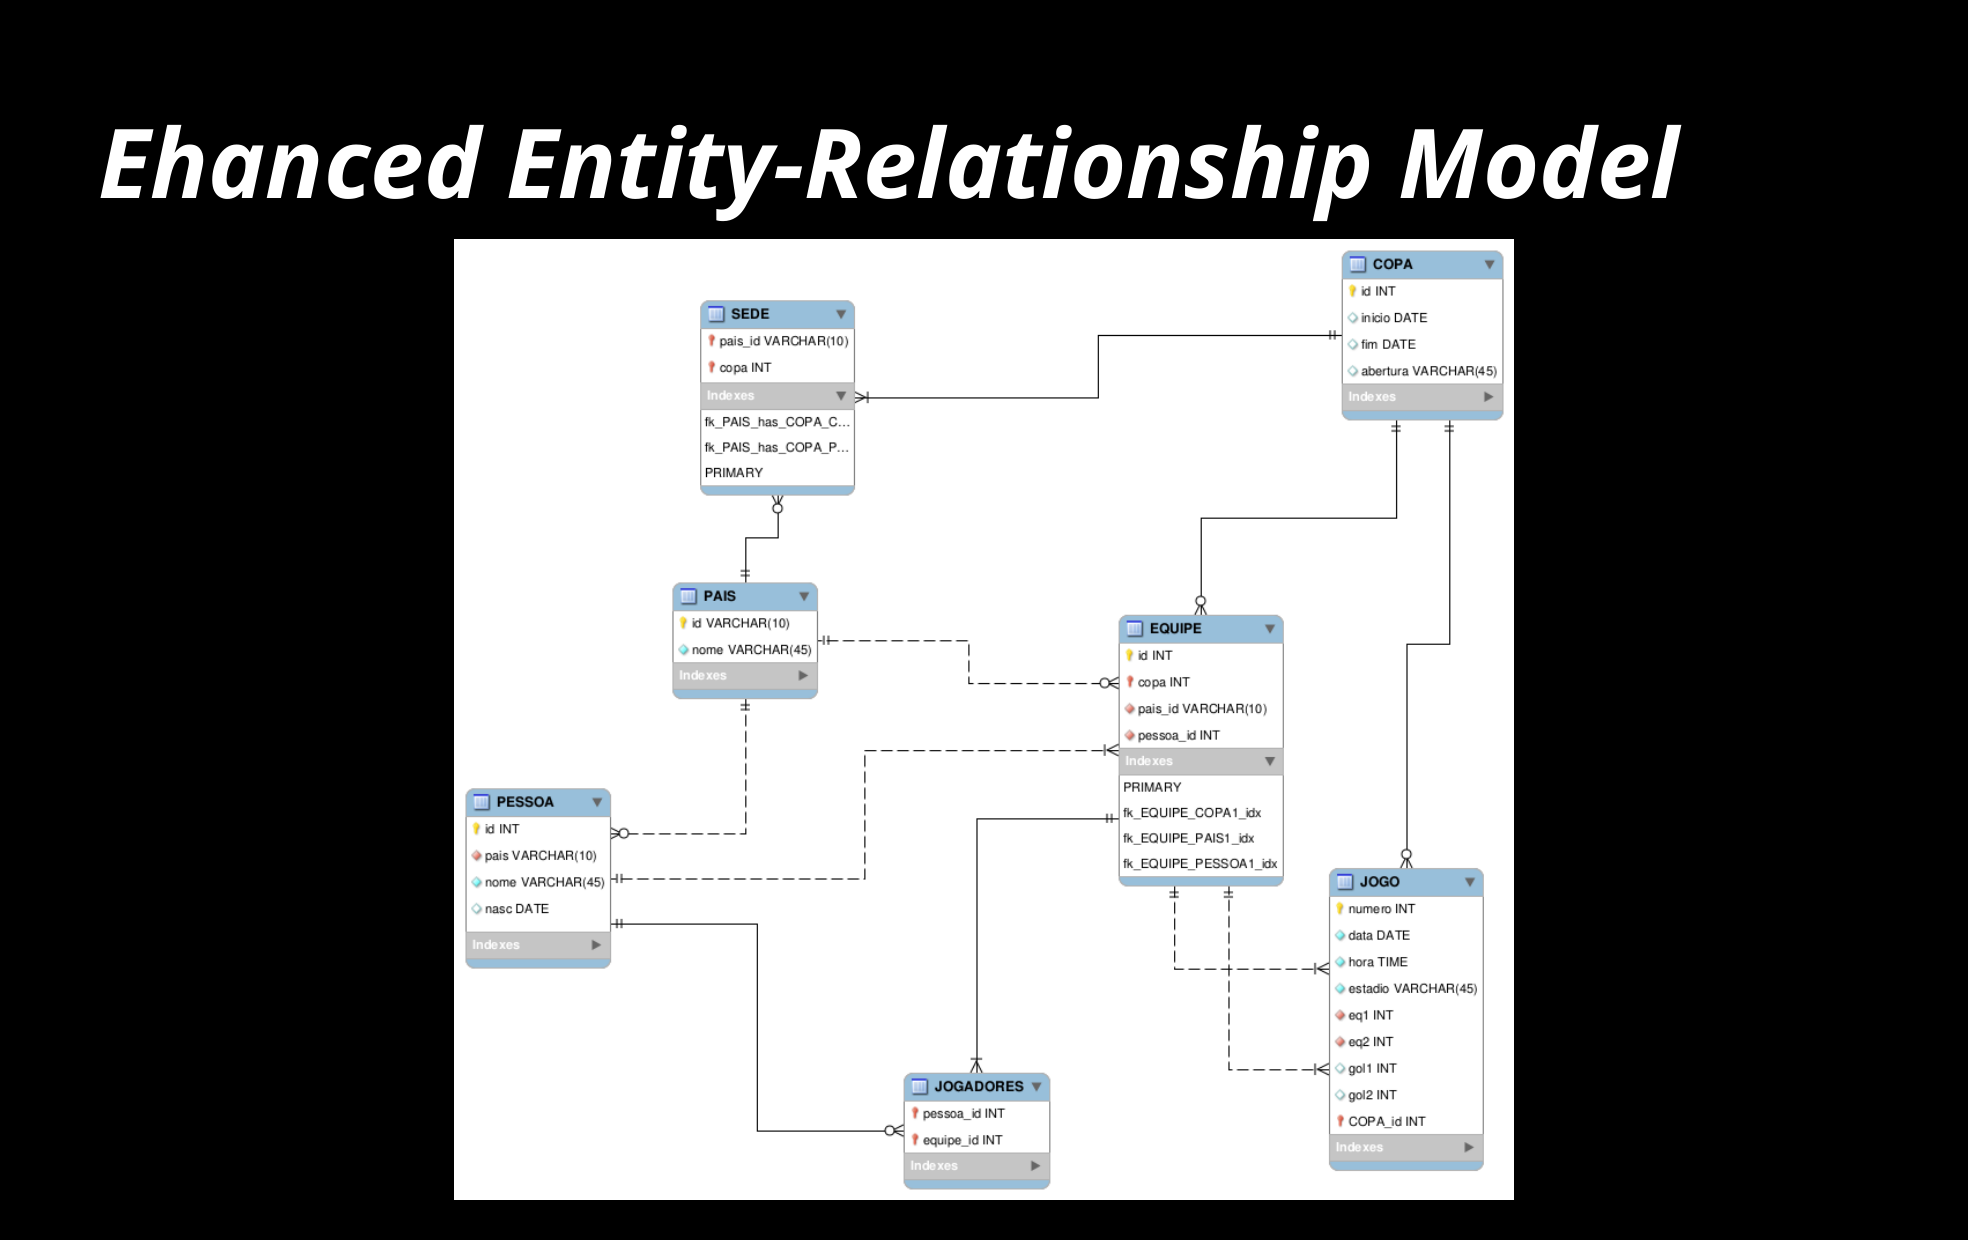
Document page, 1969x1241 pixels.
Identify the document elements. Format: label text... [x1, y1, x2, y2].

title Ehanced Entity-Relationship Model [98, 19, 1870, 227]
picture [454, 239, 1514, 1201]
